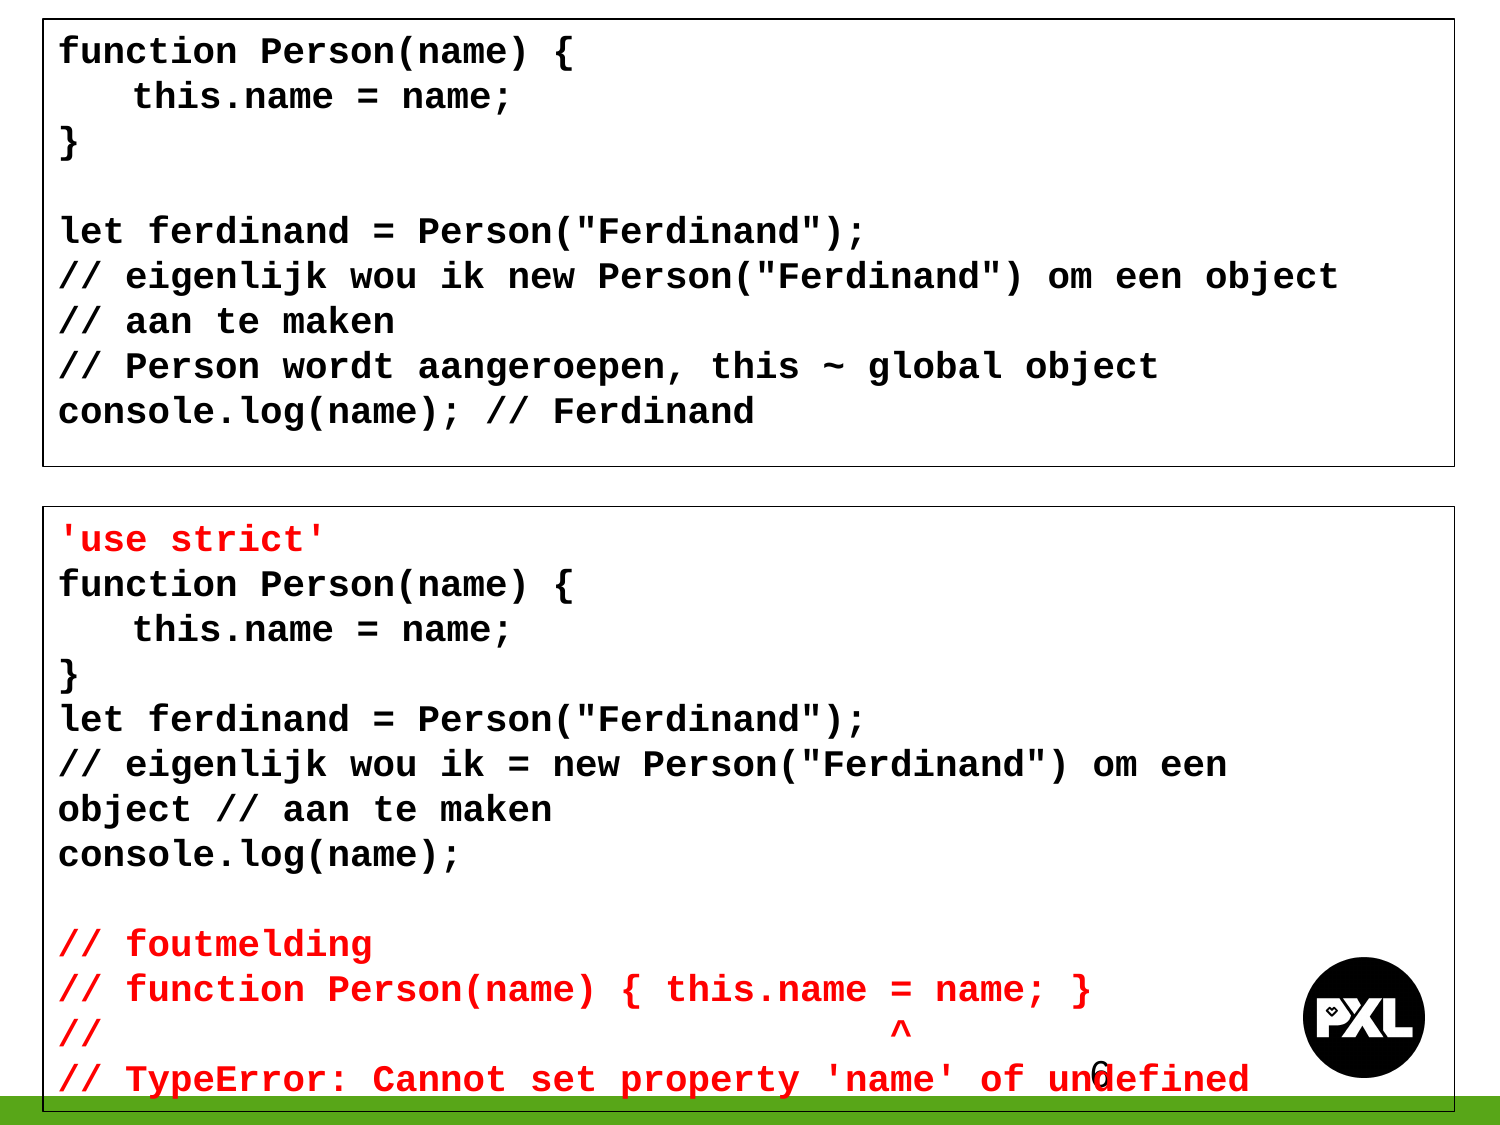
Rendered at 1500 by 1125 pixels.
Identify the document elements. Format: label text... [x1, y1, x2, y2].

text_box 'use strict' function Person(name) { this.name = name; } let ferdinand = Person("Ferdinand"); // eigenlijk wou ik = new Person("Ferdinand") om een object // aan te maken console.log(name); // foutmelding // function Person(name) { this.name = name; } // ^ // TypeError: Cannot set property 'name' of undefined [42, 506, 1455, 1112]
text_box function Person(name) { this.name = name; } let ferdinand = Person("Ferdinand"); // eigenlijk wou ik new Person("Ferdinand") om een object // aan te maken // Person wordt aangeroepen, this ~ global object console.log(name); // Ferdinand [42, 18, 1455, 467]
